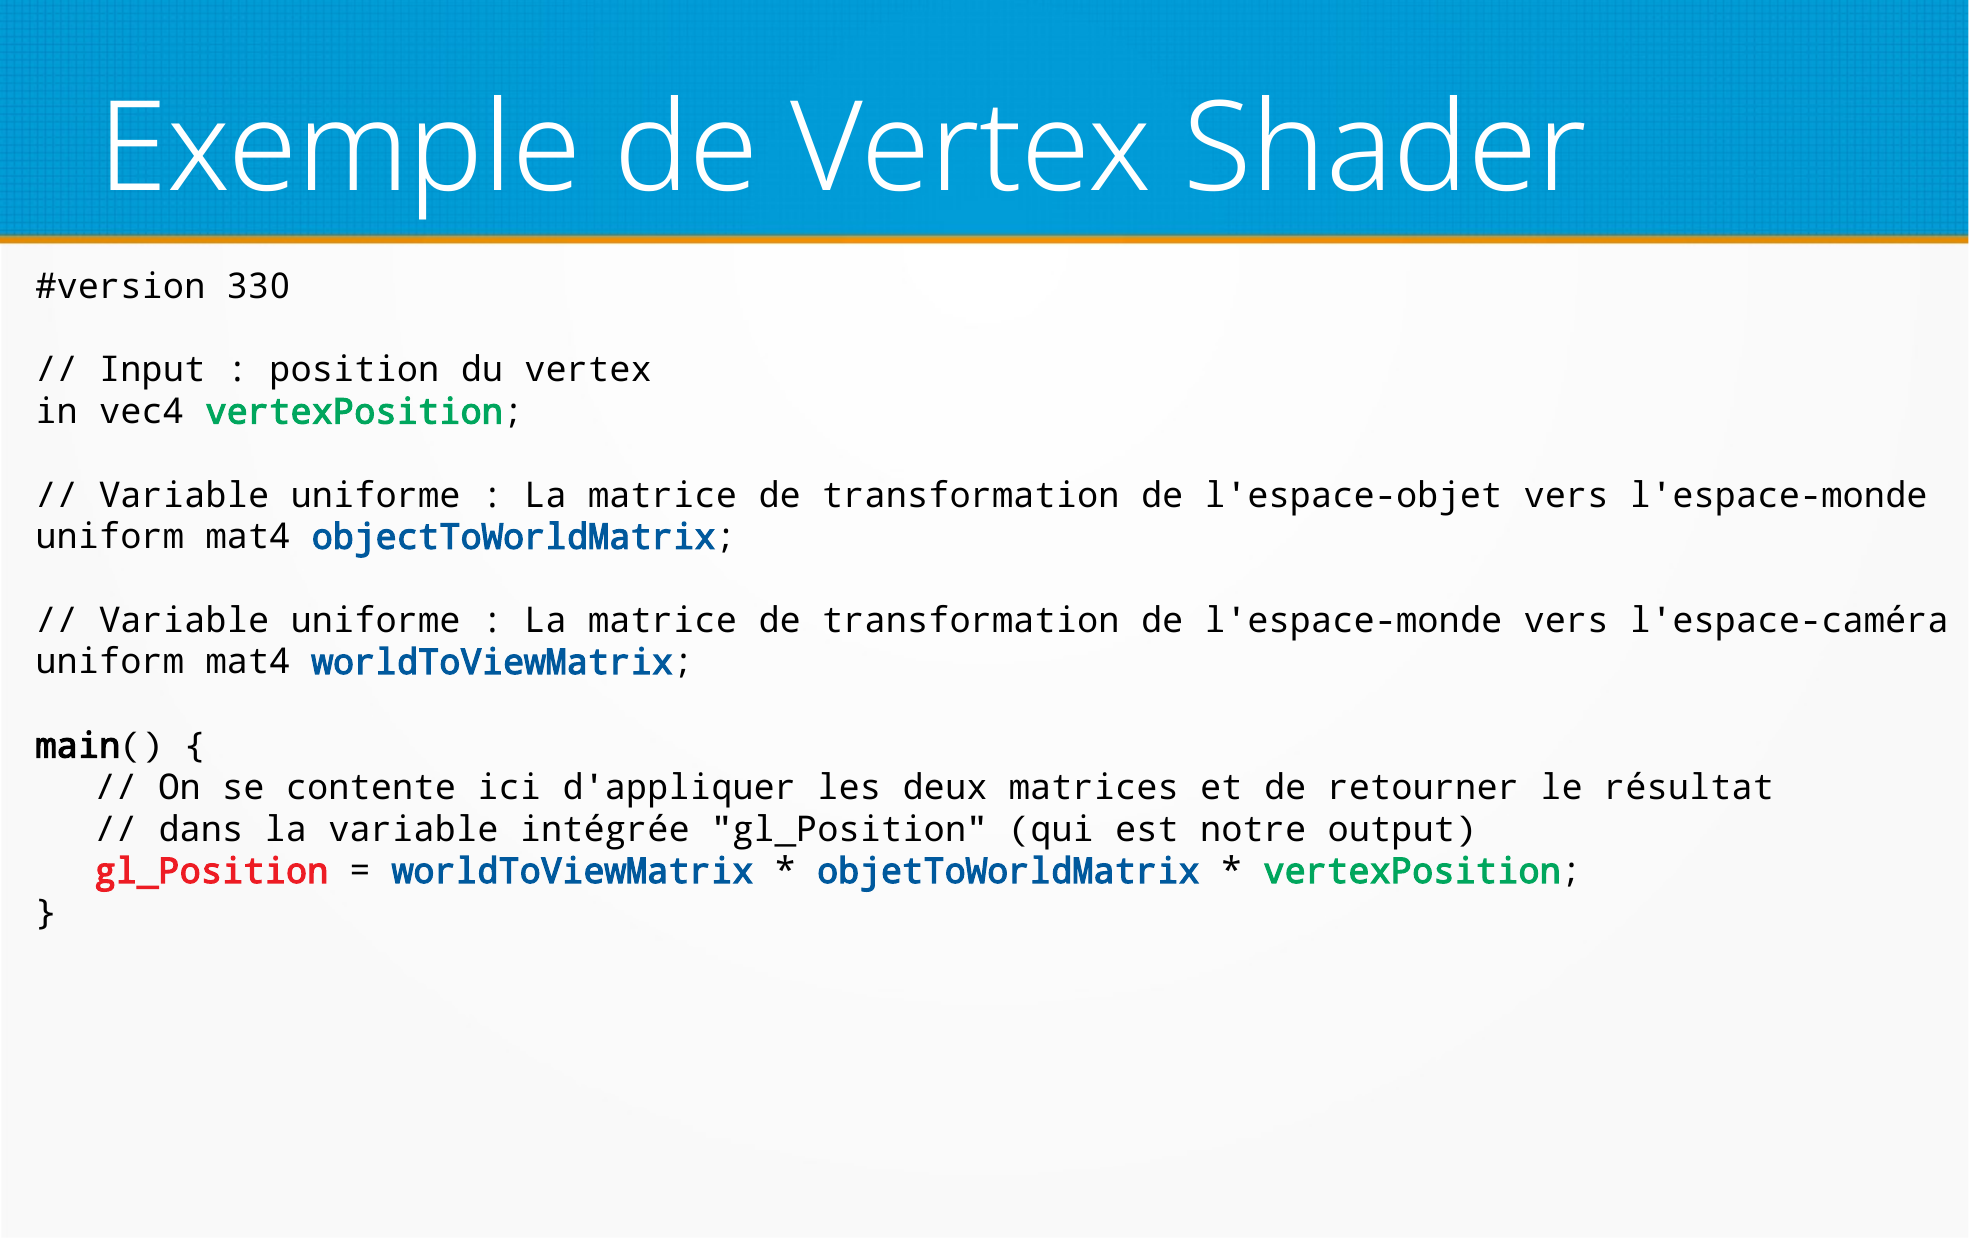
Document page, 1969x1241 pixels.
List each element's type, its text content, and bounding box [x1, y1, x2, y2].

title Exemple de Vertex Shader [98, 19, 1870, 227]
text_box #version 330 // Input : position du vertex in vec4 vertexPosition; // Variable uniforme : La matrice de transformation de l'espace-objet vers l'espace-monde uniform mat4 objectToWorldMatrix; // Variable uniforme : La matrice de transformation de l'espace-monde vers l'espace-caméra uniform mat4 worldToViewMatrix; main() { // On se contente ici d'appliquer les deux matrices et de retourner le résultat // dans la variable intégrée "gl_Position" (qui est notre output) gl_Position = worldToViewMatrix * objetToWorldMatrix * vertexPosition; } [29, 259, 1969, 1235]
picture [0, 233, 1969, 1241]
